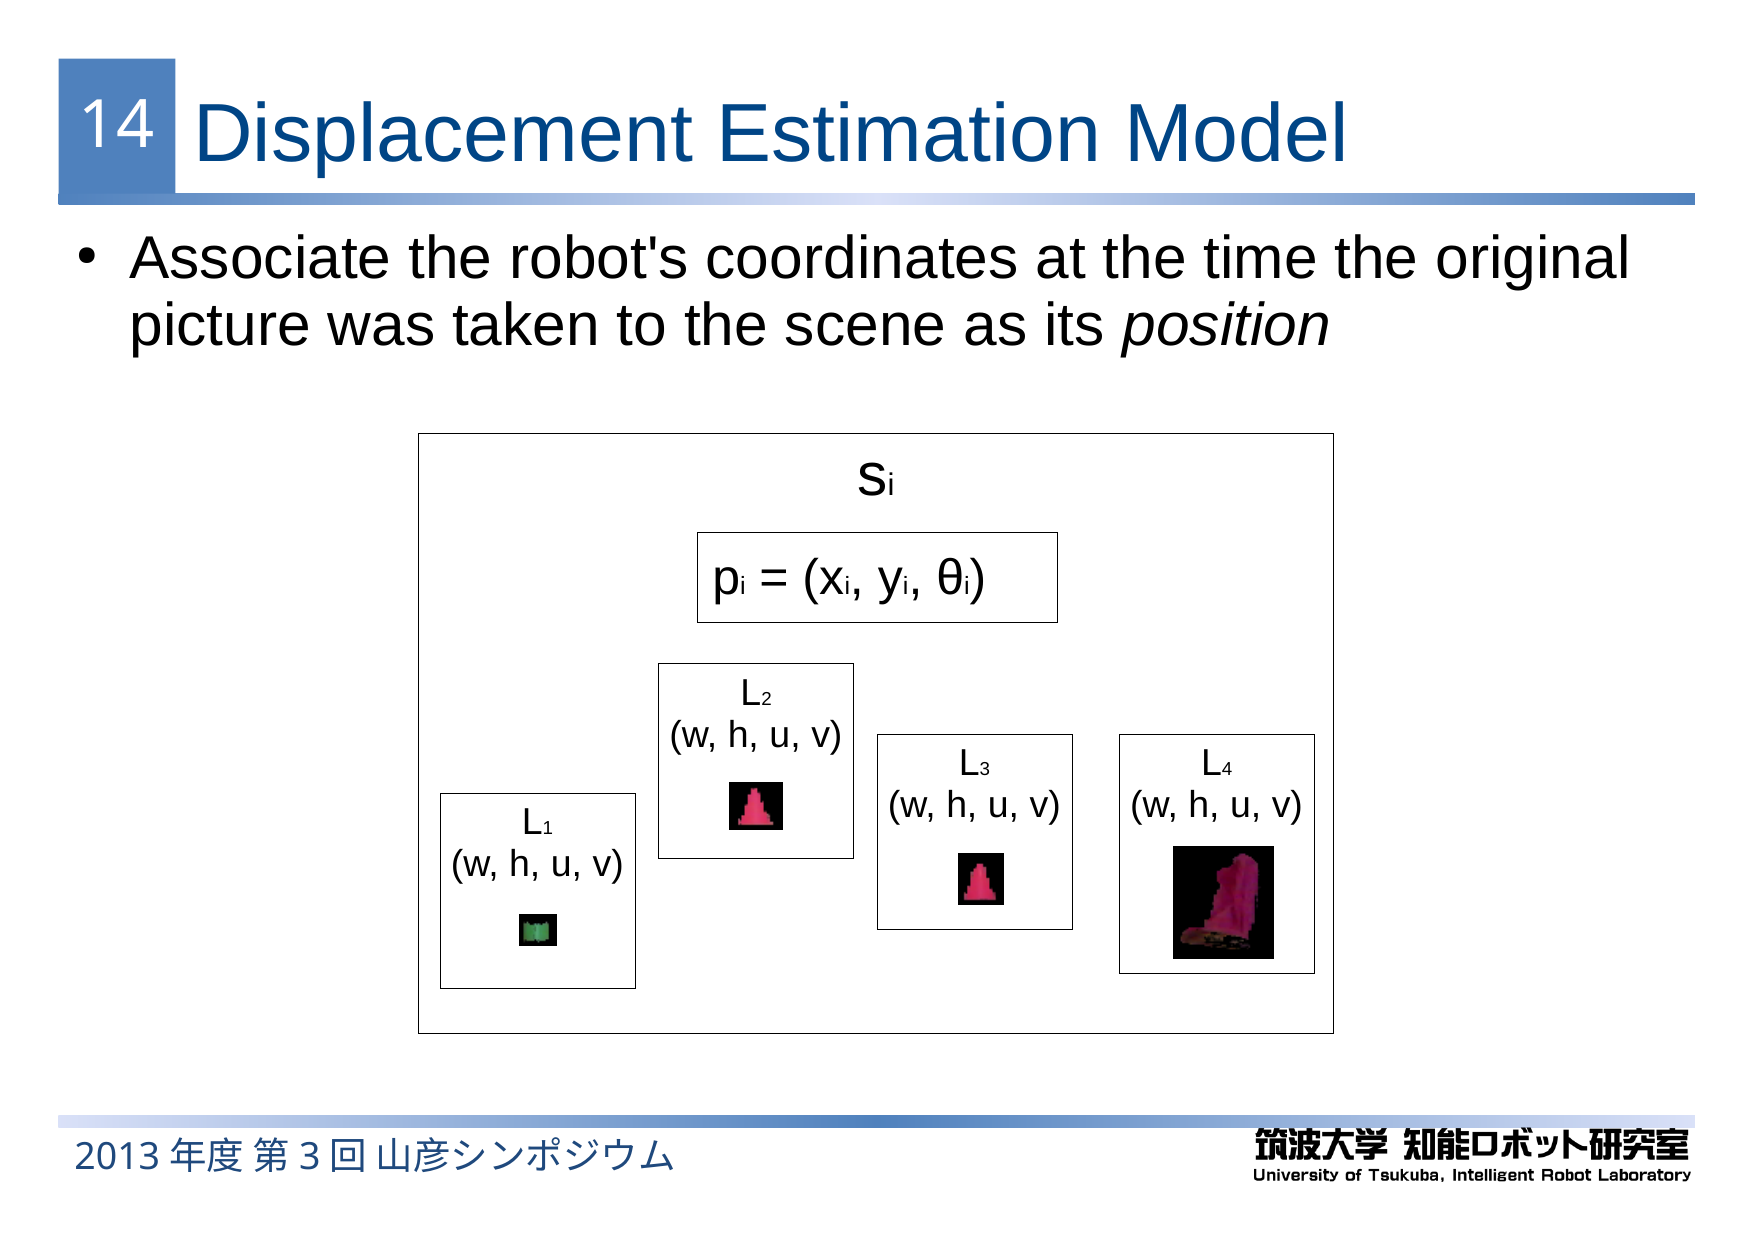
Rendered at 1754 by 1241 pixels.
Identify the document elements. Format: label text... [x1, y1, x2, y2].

text_box pi = (xi, yi, θi) [697, 532, 1058, 623]
picture [1252, 1127, 1691, 1182]
list Associate the robot's coordinates at the time the original picture was taken to the scene as its position [58, 223, 1696, 876]
text_box si [418, 433, 1334, 1034]
title Displacement Estimation Model [193, 61, 1651, 205]
